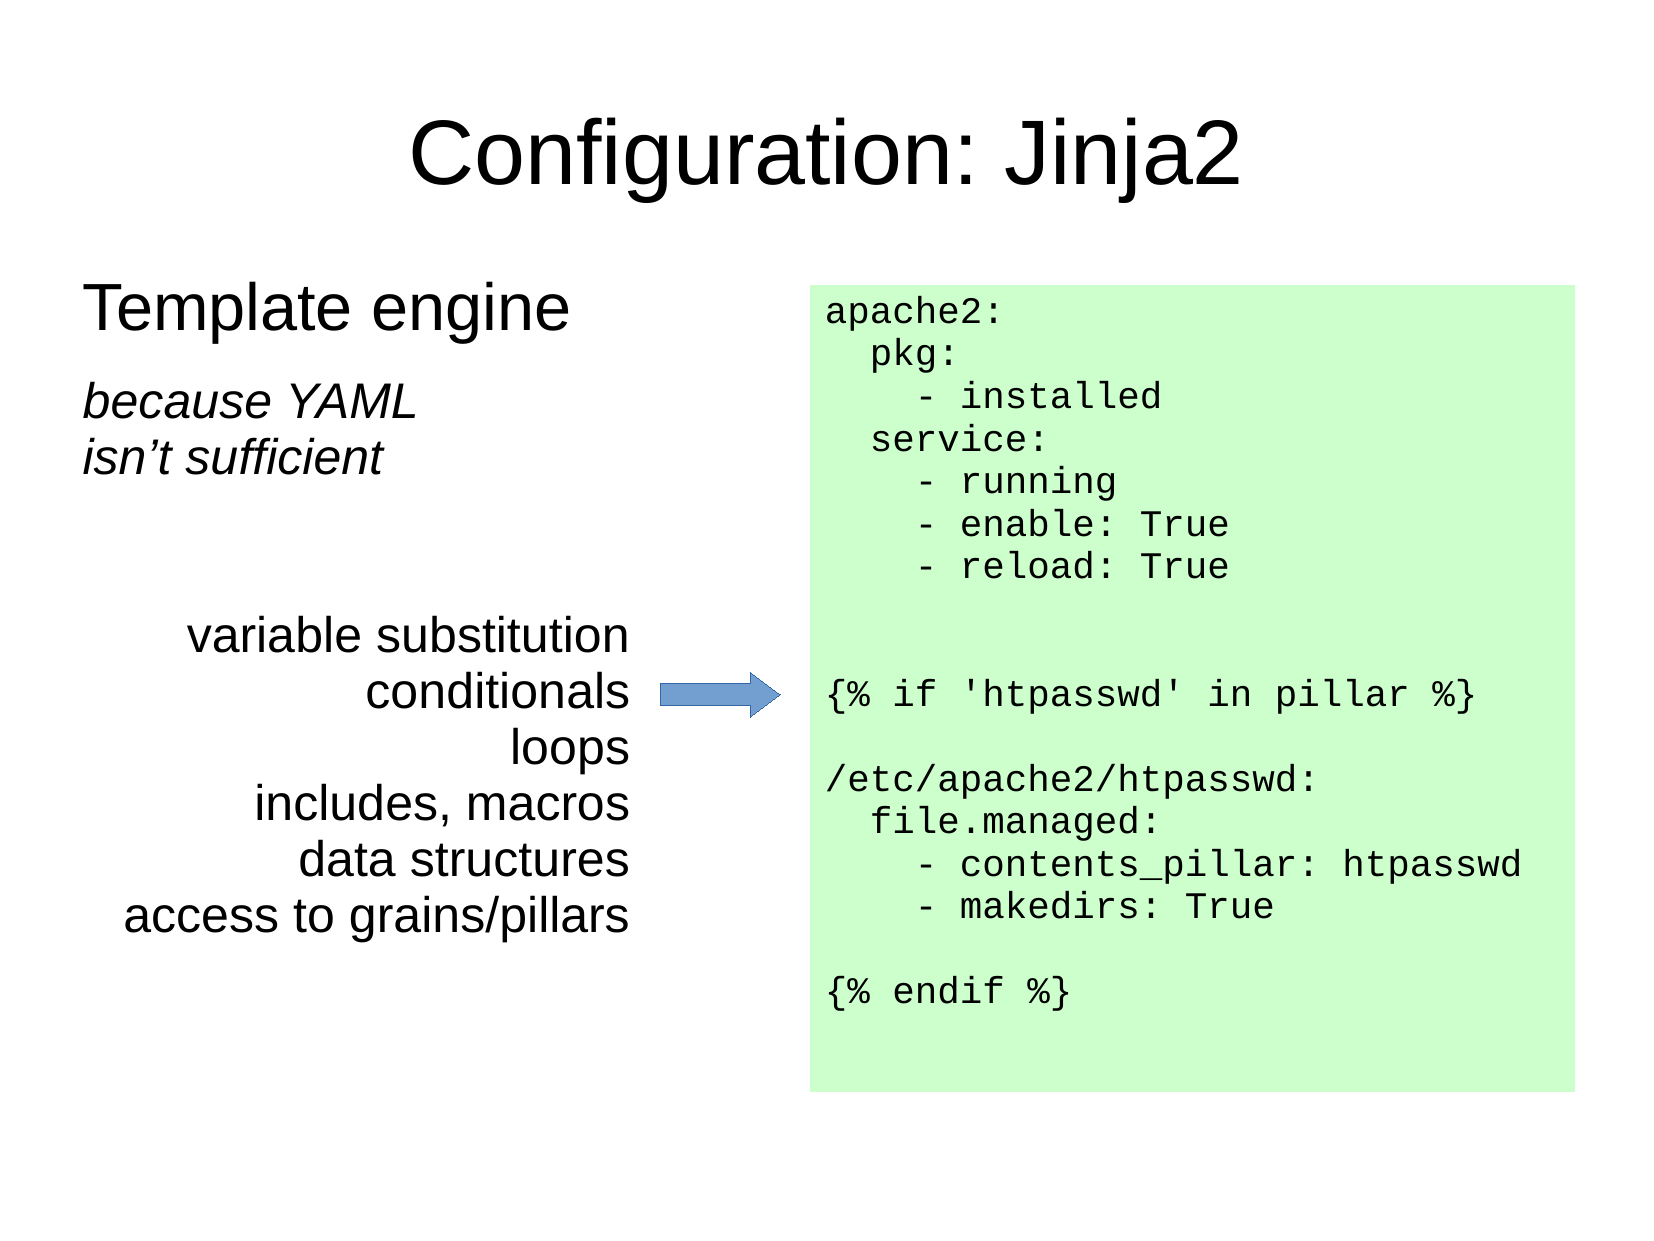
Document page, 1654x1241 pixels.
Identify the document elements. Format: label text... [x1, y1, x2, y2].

text_box [660, 672, 781, 718]
list Template engine because YAML isn’t sufficient [82, 270, 706, 586]
text_box variable substitution conditionals loops includes, macros data structures access to grains/pillars [30, 600, 646, 1081]
title Configuration: Jinja2 [82, 49, 1571, 257]
text_box apache2: pkg: - installed service: - running - enable: True - reload: True {% if 'htpasswd' in pillar %} /etc/apache2/htpasswd: file.managed: - contents_pillar: htpasswd - makedirs: True {% endif %} [810, 285, 1576, 1092]
